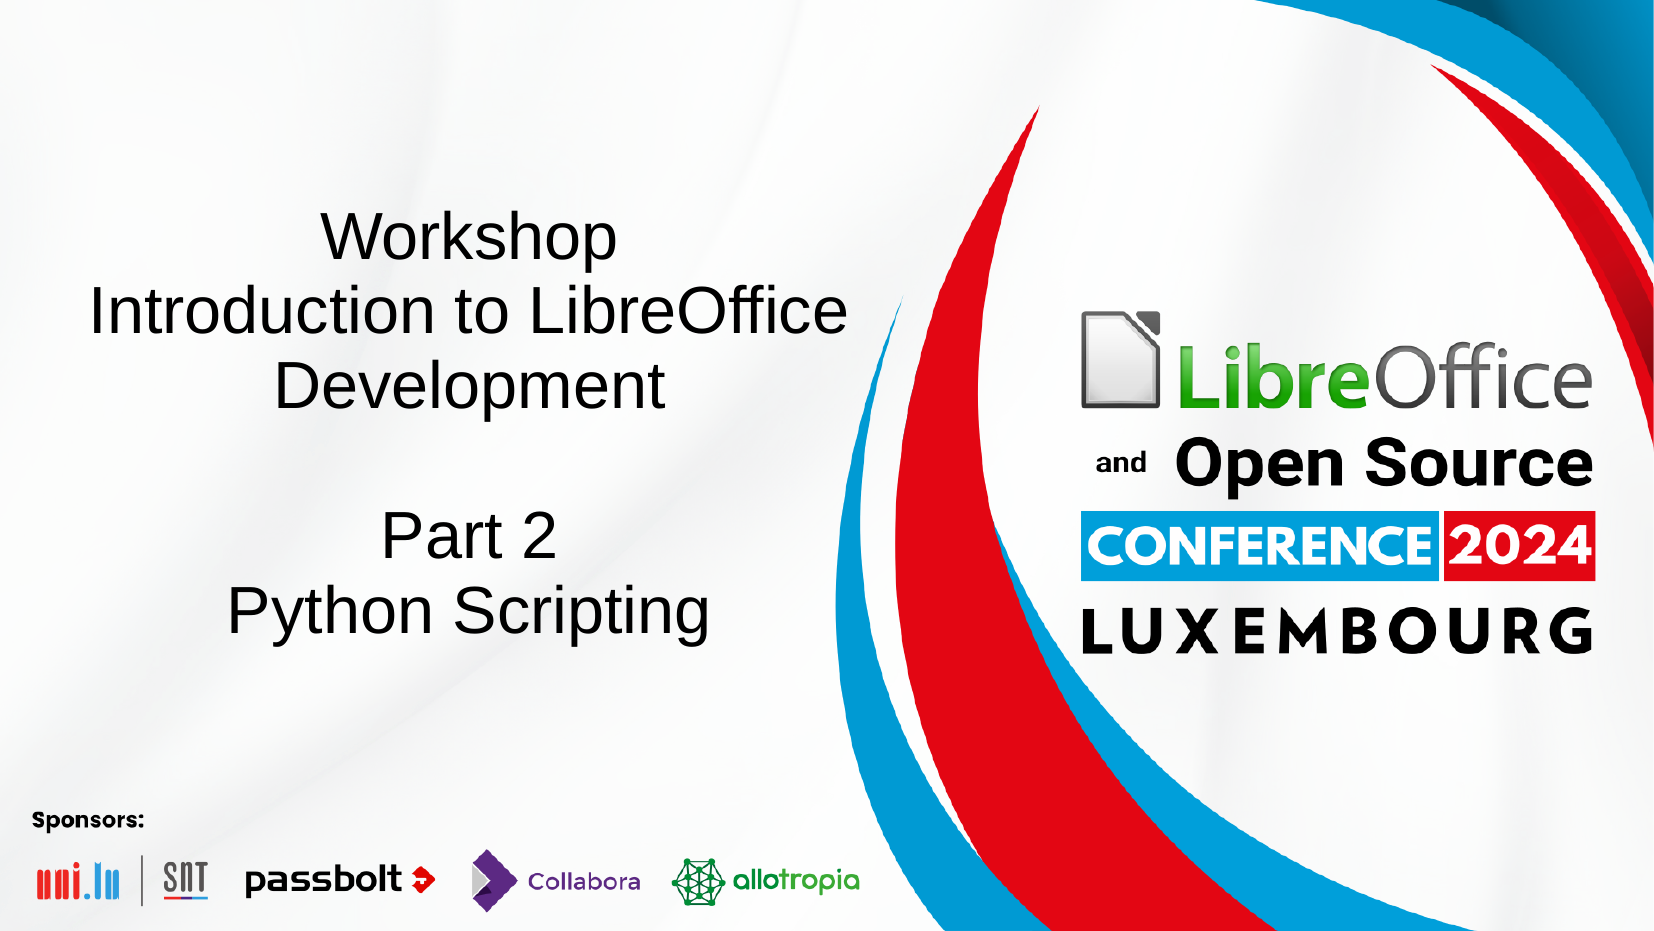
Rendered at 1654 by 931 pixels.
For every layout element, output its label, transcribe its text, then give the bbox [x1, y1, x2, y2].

title Workshop Introduction to LibreOffice Development Part 2 Python Scripting [82, 190, 857, 656]
picture [0, 0, 1654, 931]
